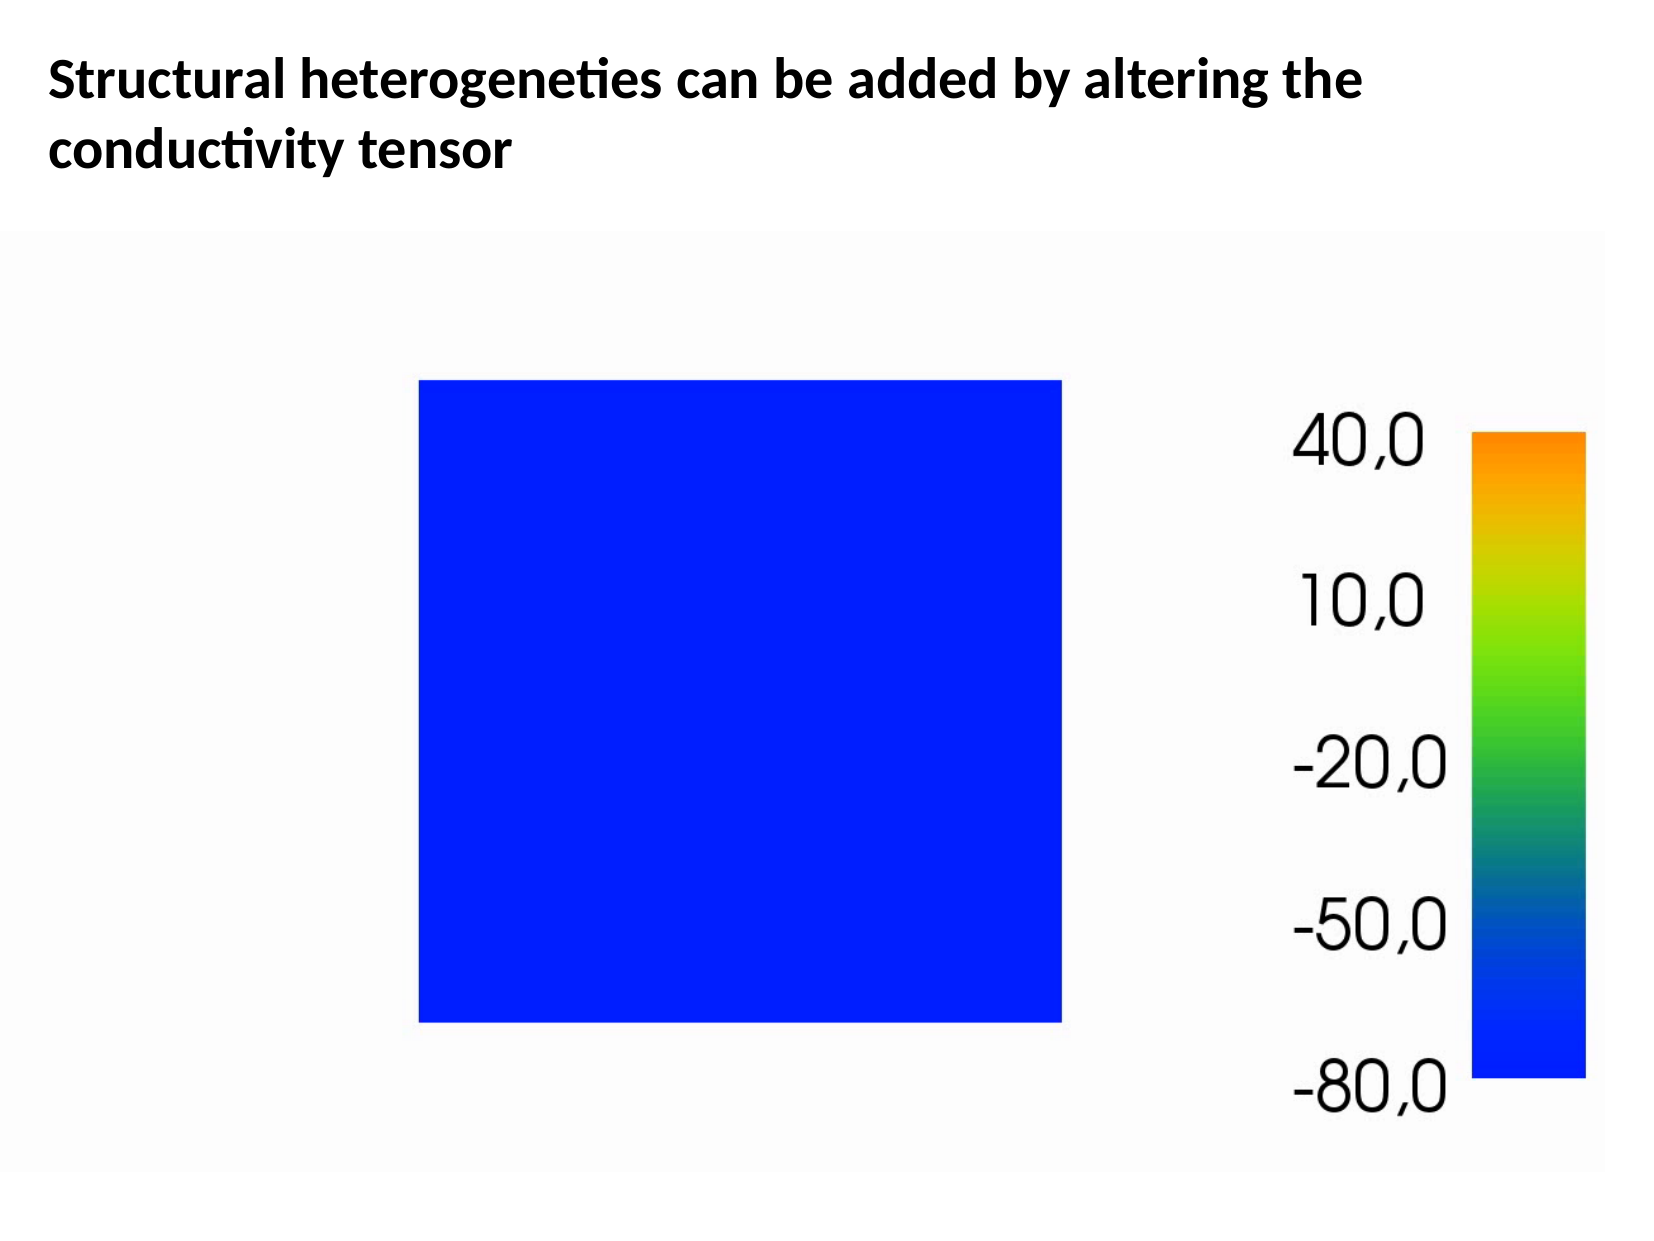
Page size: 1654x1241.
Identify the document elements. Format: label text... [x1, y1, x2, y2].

text_box Structural heterogeneties can be added by altering the conductivity tensor [33, 33, 1654, 205]
text_box [0, 230, 1606, 1173]
